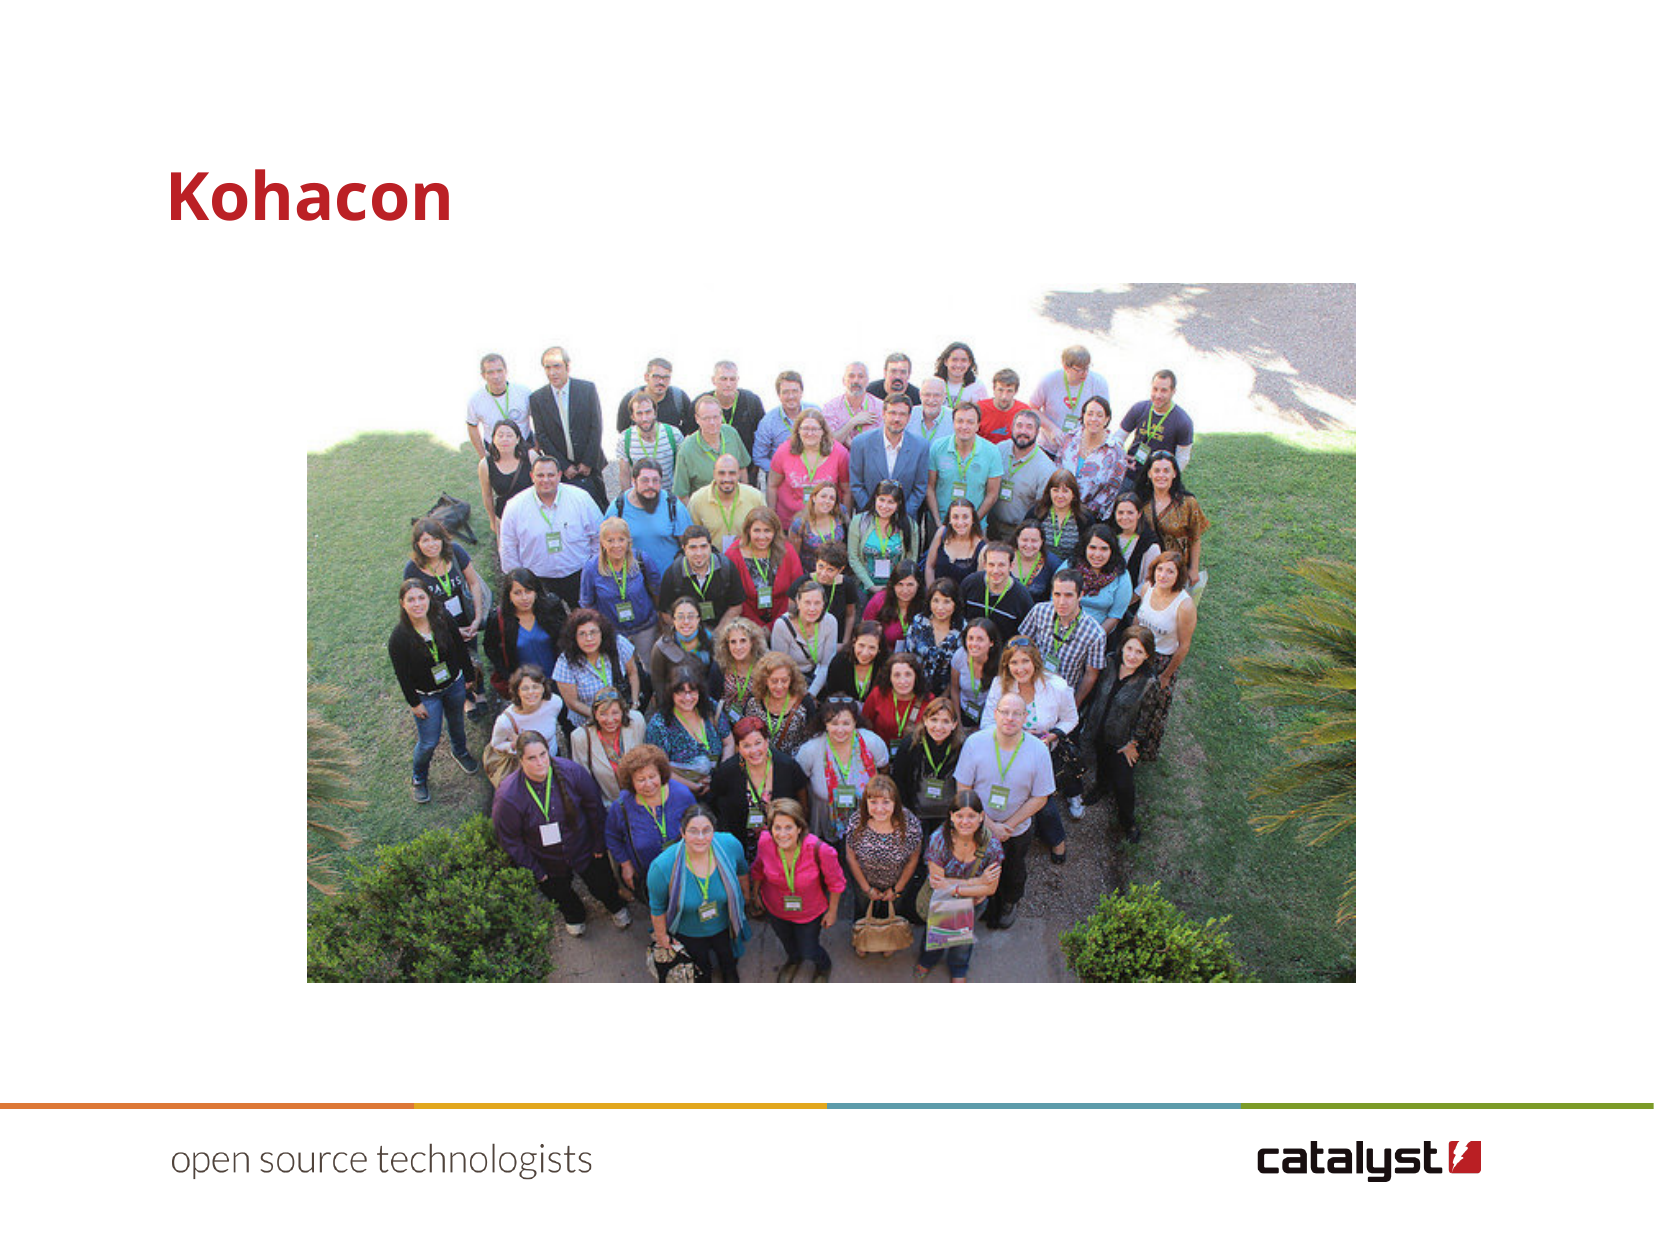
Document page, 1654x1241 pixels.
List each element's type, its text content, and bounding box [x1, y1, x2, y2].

picture [0, 1103, 1654, 1182]
picture [307, 283, 1356, 983]
title Kohacon [165, 90, 1489, 298]
